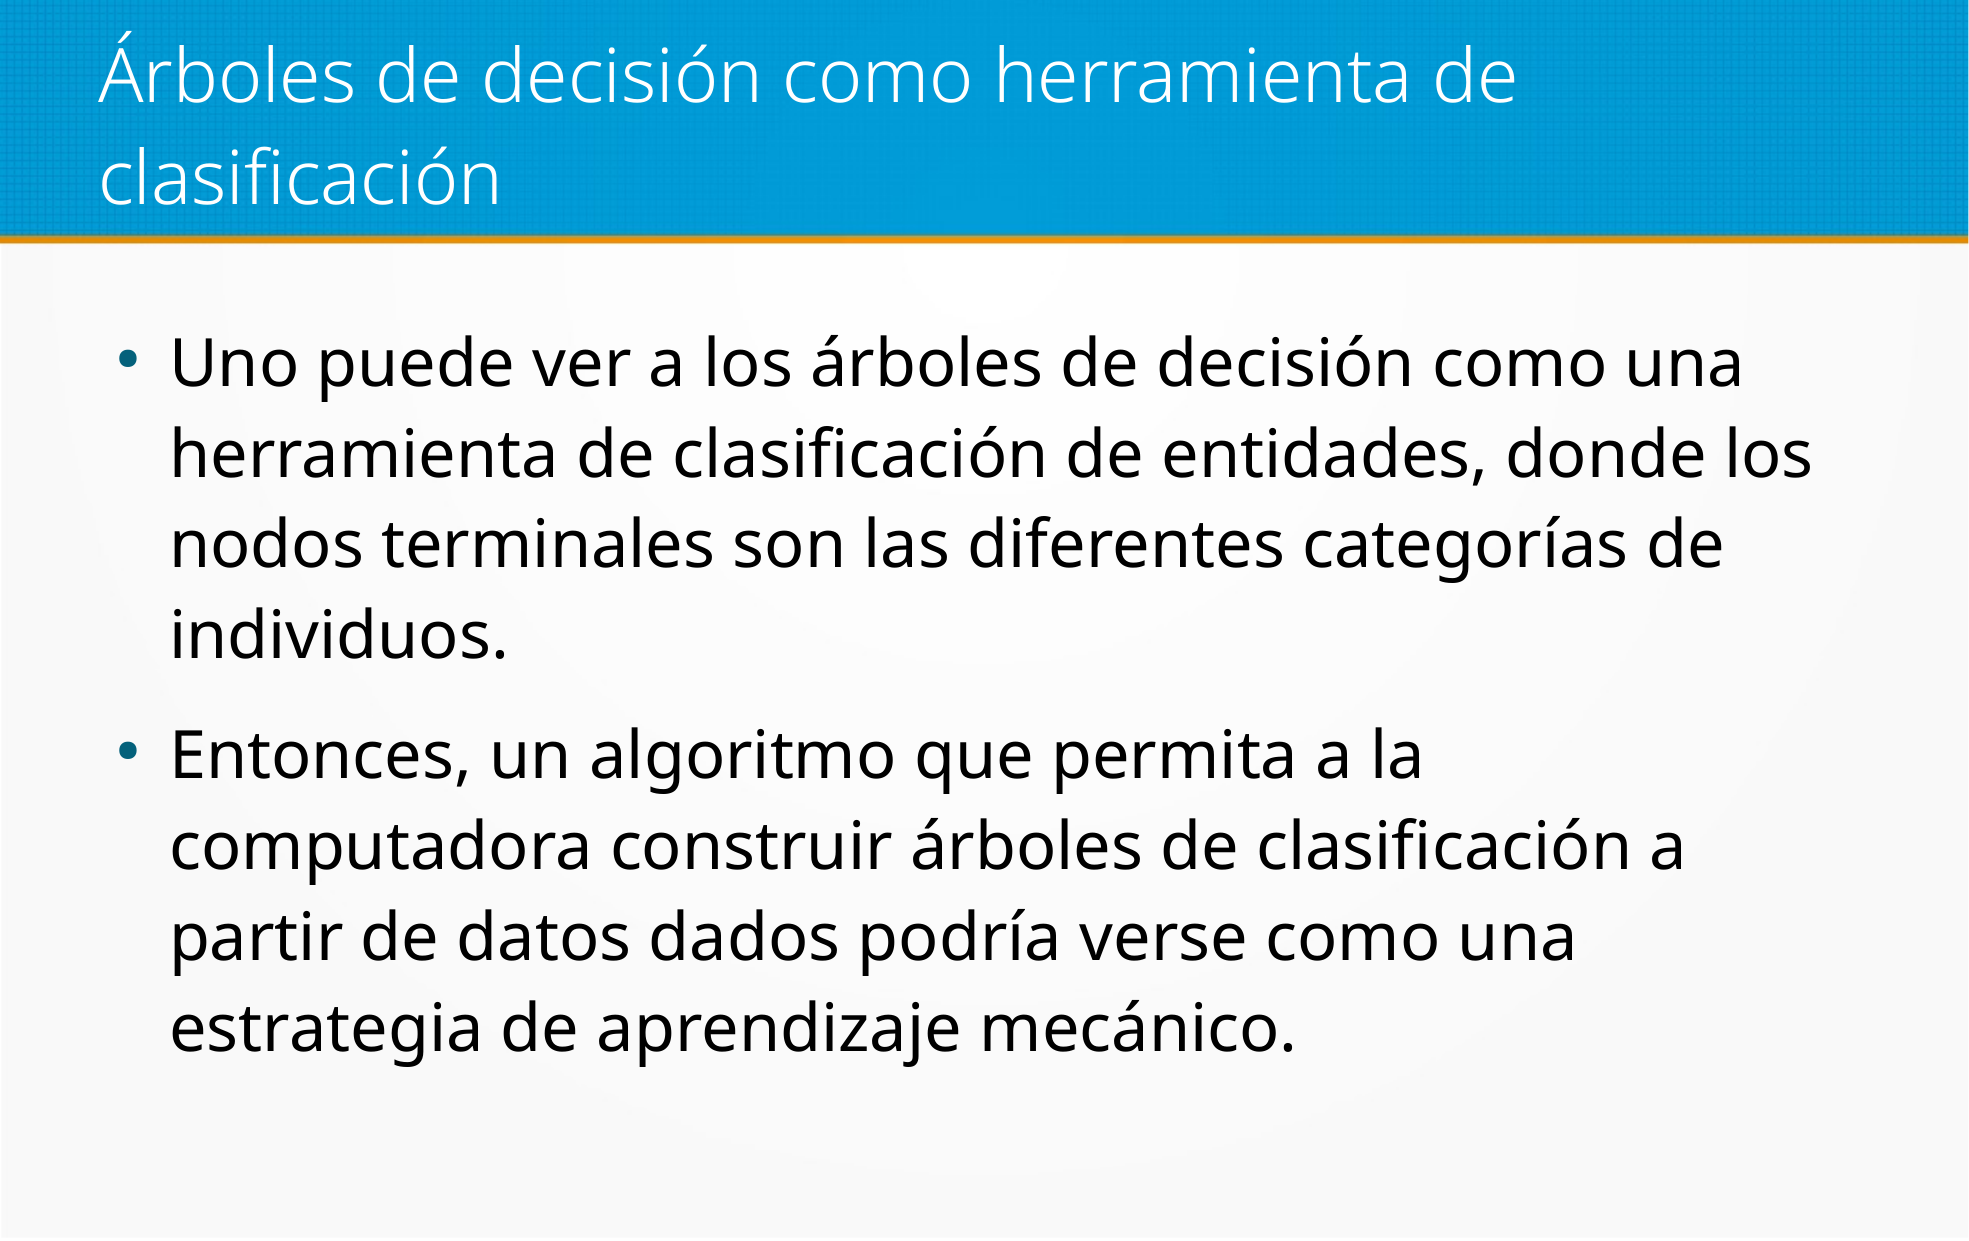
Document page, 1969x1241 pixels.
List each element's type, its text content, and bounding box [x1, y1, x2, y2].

list Uno puede ver a los árboles de decisión como una herramienta de clasificación de entidades, donde los nodos terminales son las diferentes categorías de individuos. Entonces, un algoritmo que permita a la computadora construir árboles de clasificación a partir de datos dados podría verse como una estrategia de aprendizaje mecánico. [98, 315, 1861, 1081]
picture [0, 233, 1969, 1241]
title Árboles de decisión como herramienta de clasificación [98, 19, 1870, 227]
